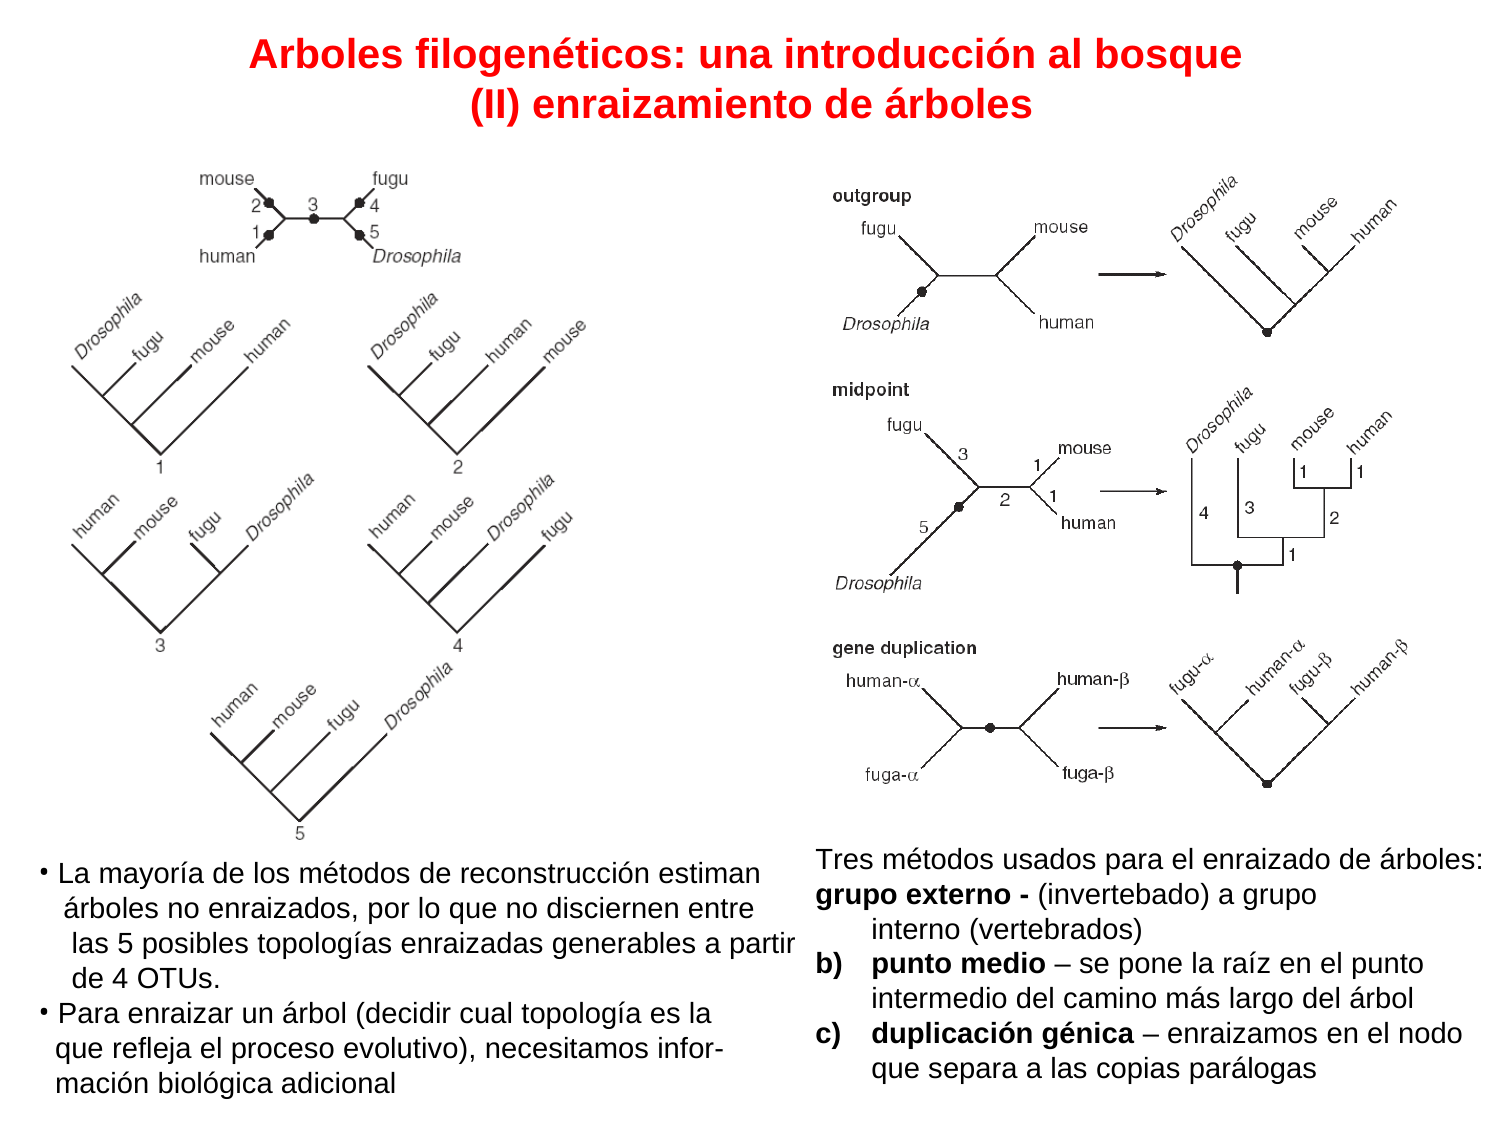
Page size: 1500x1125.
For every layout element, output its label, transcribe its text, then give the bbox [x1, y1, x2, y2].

text_box La mayoría de los métodos de reconstrucción estiman árboles no enraizados, por lo que no disciernen entre las 5 posibles topologías enraizadas generables a partir de 4 OTUs. Para enraizar un árbol (decidir cual topología es la que refleja el proceso evolutivo), necesitamos infor- mación biológica adicional [23, 846, 821, 1107]
picture [64, 166, 593, 842]
text_box Arboles filogenéticos: una introducción al bosque (II) enraizamiento de árboles [233, 19, 1270, 135]
text_box Tres métodos usados para el enraizado de árboles: grupo externo - (invertebado) a grupo interno (vertebrados) punto medio – se pone la raíz en el punto intermedio del camino más largo del árbol duplicación génica – enraizamos en el nodo que separa a las copias parálogas [800, 832, 1500, 1093]
picture [826, 172, 1412, 788]
